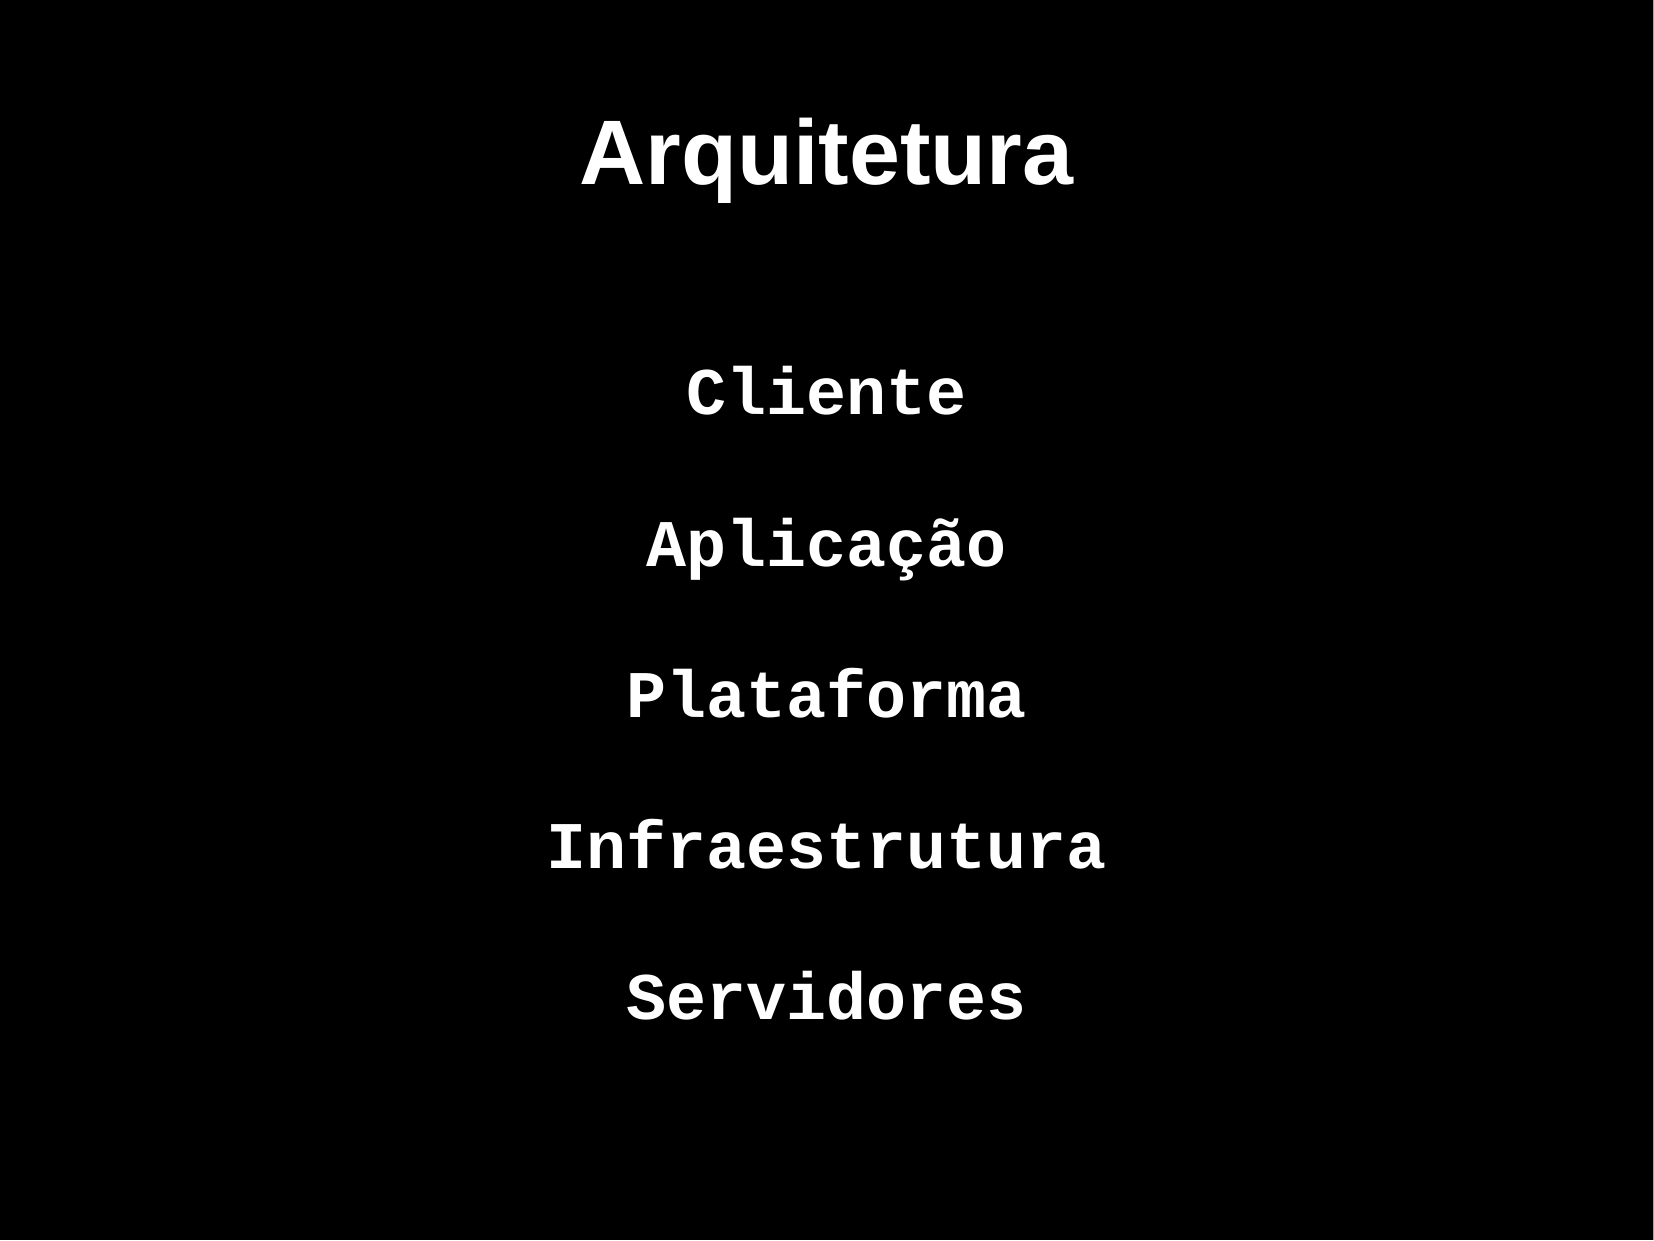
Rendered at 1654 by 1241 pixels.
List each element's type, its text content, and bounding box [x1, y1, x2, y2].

title Arquitetura [82, 49, 1571, 257]
subtitle Cliente Aplicação Plataforma Infraestrutura Servidores [82, 290, 1571, 1109]
